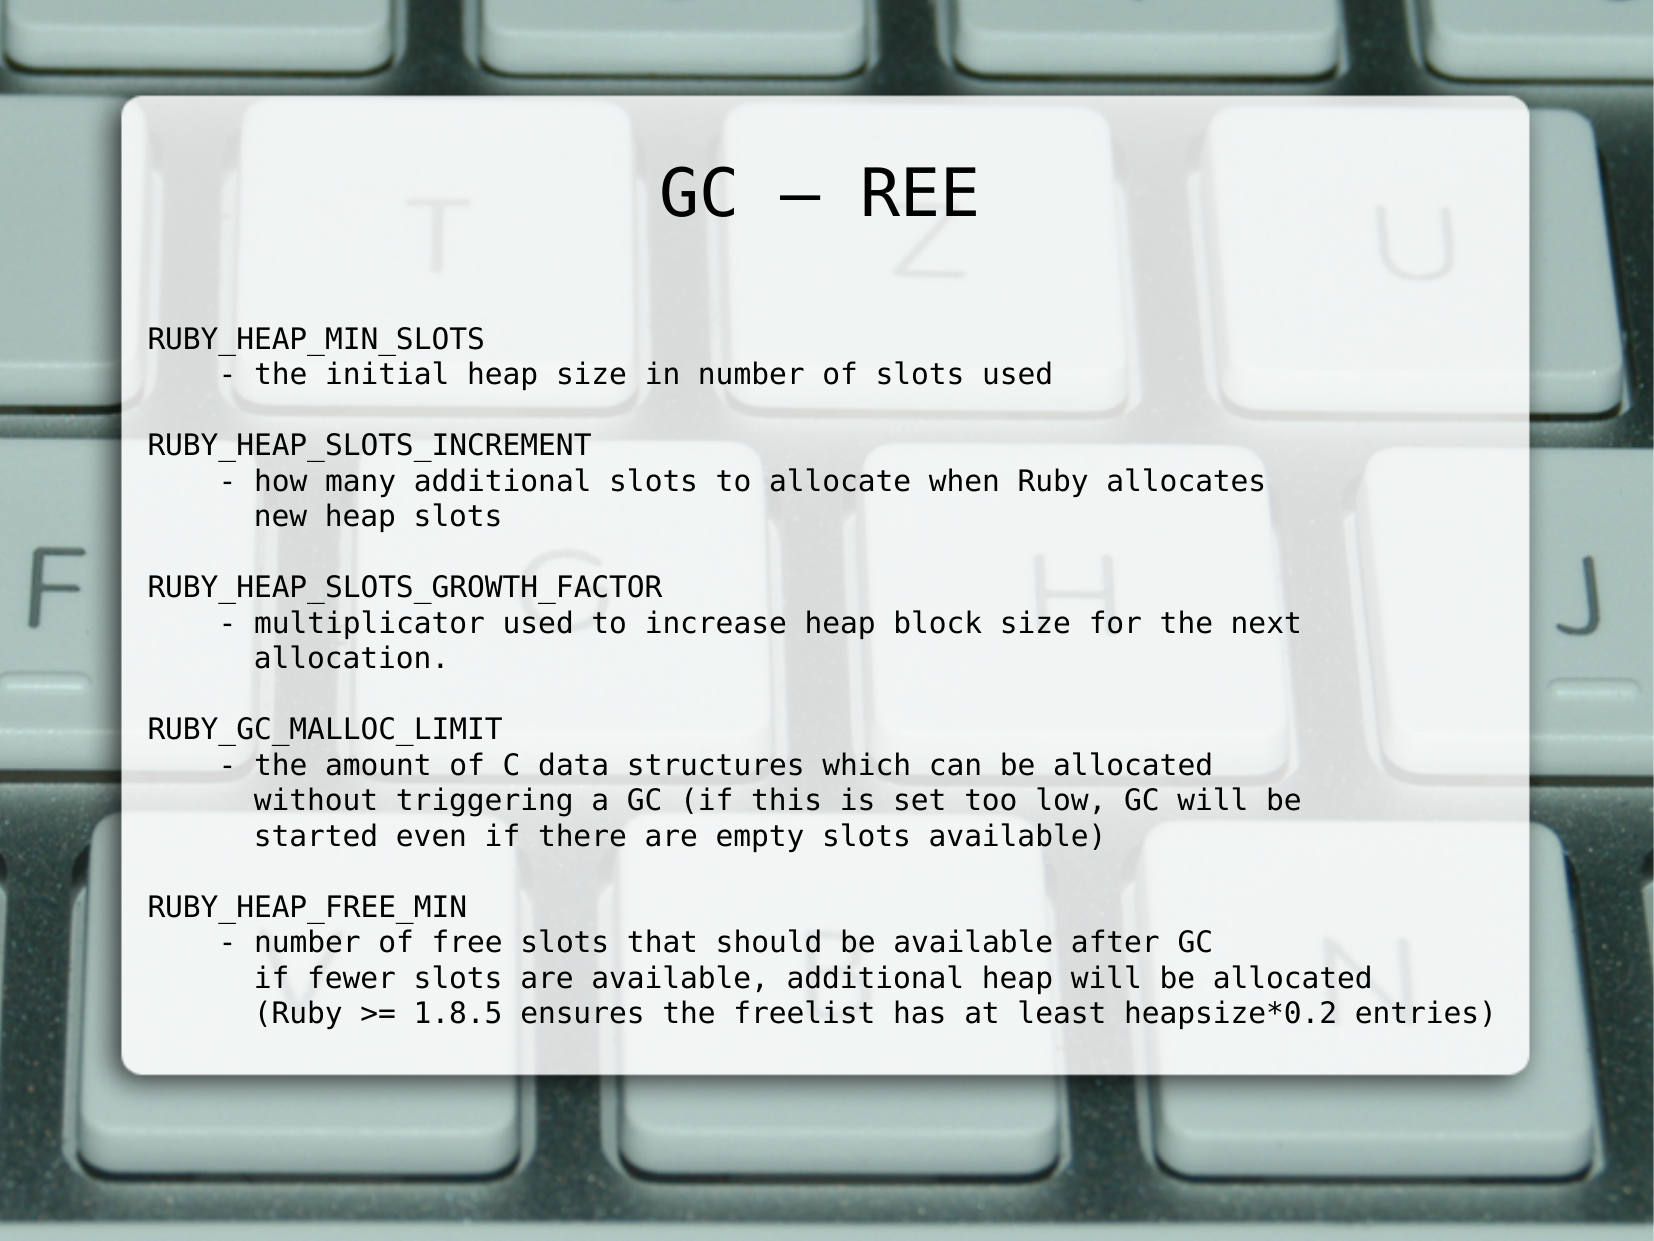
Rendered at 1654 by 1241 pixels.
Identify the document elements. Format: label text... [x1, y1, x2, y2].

list RUBY_HEAP_MIN_SLOTS - the initial heap size in number of slots used RUBY_HEAP_SLOTS_INCREMENT - how many additional slots to allocate when Ruby allocates new heap slots RUBY_HEAP_SLOTS_GROWTH_FACTOR - multiplicator used to increase heap block size for the next allocation. RUBY_GC_MALLOC_LIMIT - the amount of C data structures which can be allocated without triggering a GC (if this is set too low, GC will be started even if there are empty slots available) RUBY_HEAP_FREE_MIN - number of free slots that should be available after GC if fewer slots are available, additional heap will be allocated (Ruby >= 1.8.5 ensures the freelist has at least heapsize*0.2 entries) [147, 315, 1506, 1066]
title GC – REE [135, 117, 1506, 271]
picture [0, 0, 1654, 1241]
